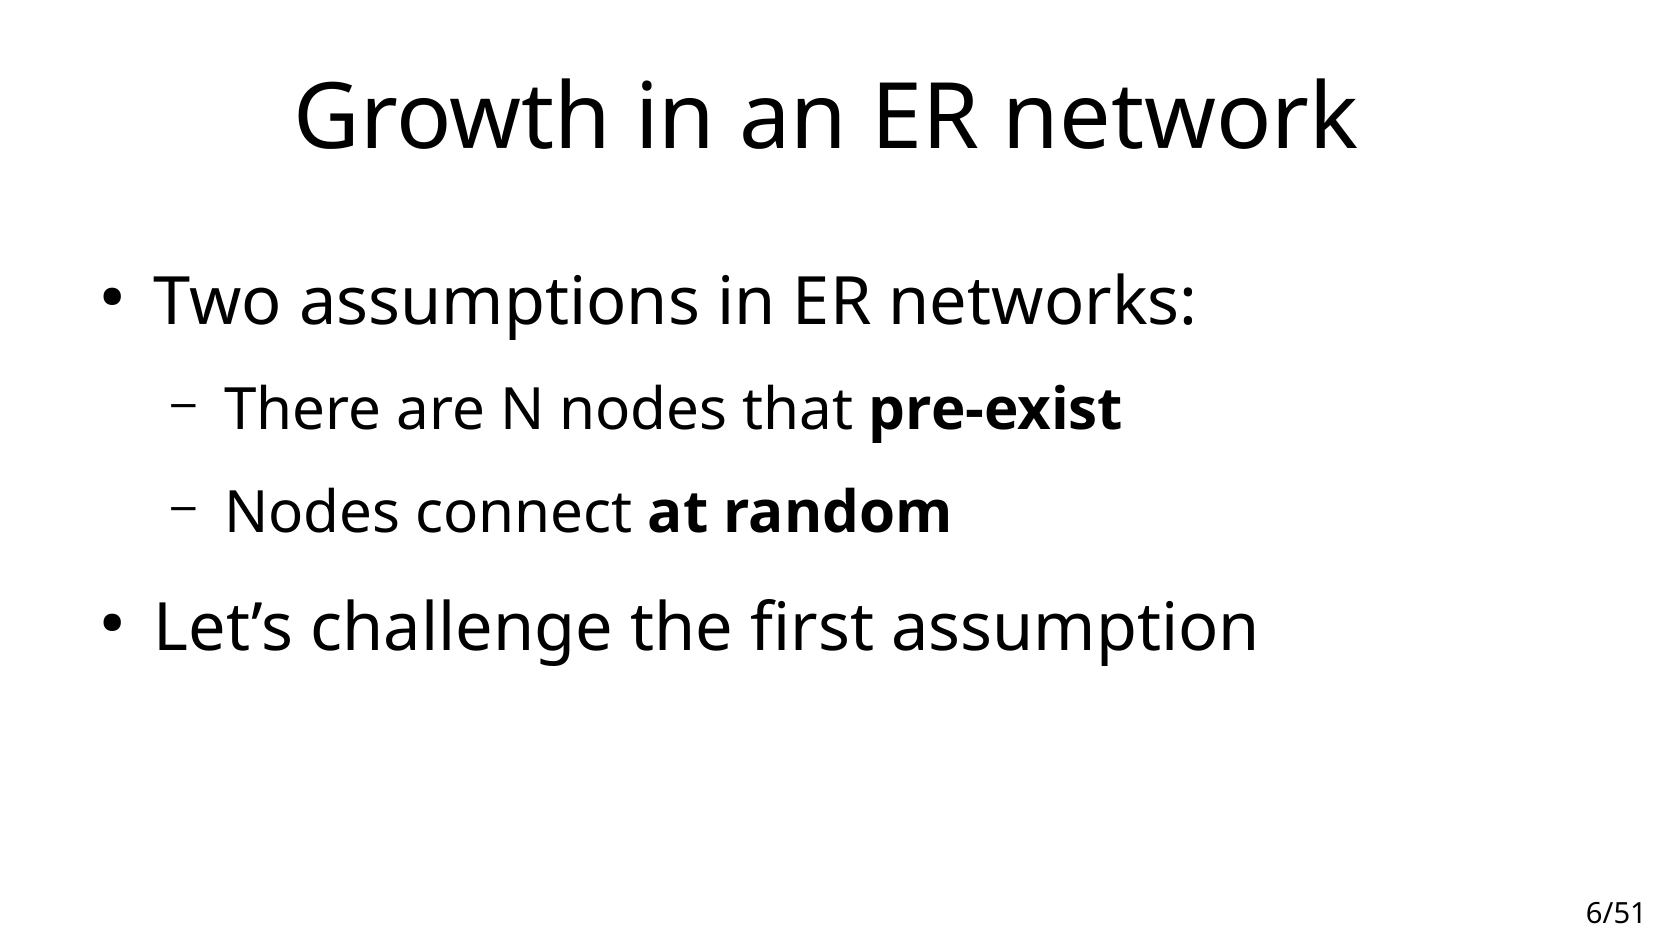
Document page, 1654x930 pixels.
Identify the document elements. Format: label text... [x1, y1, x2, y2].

title Growth in an ER network [82, 1, 1571, 225]
list Two assumptions in ER networks: There are N nodes that pre-exist Nodes connect at random Let’s challenge the first assumption [82, 252, 1571, 793]
